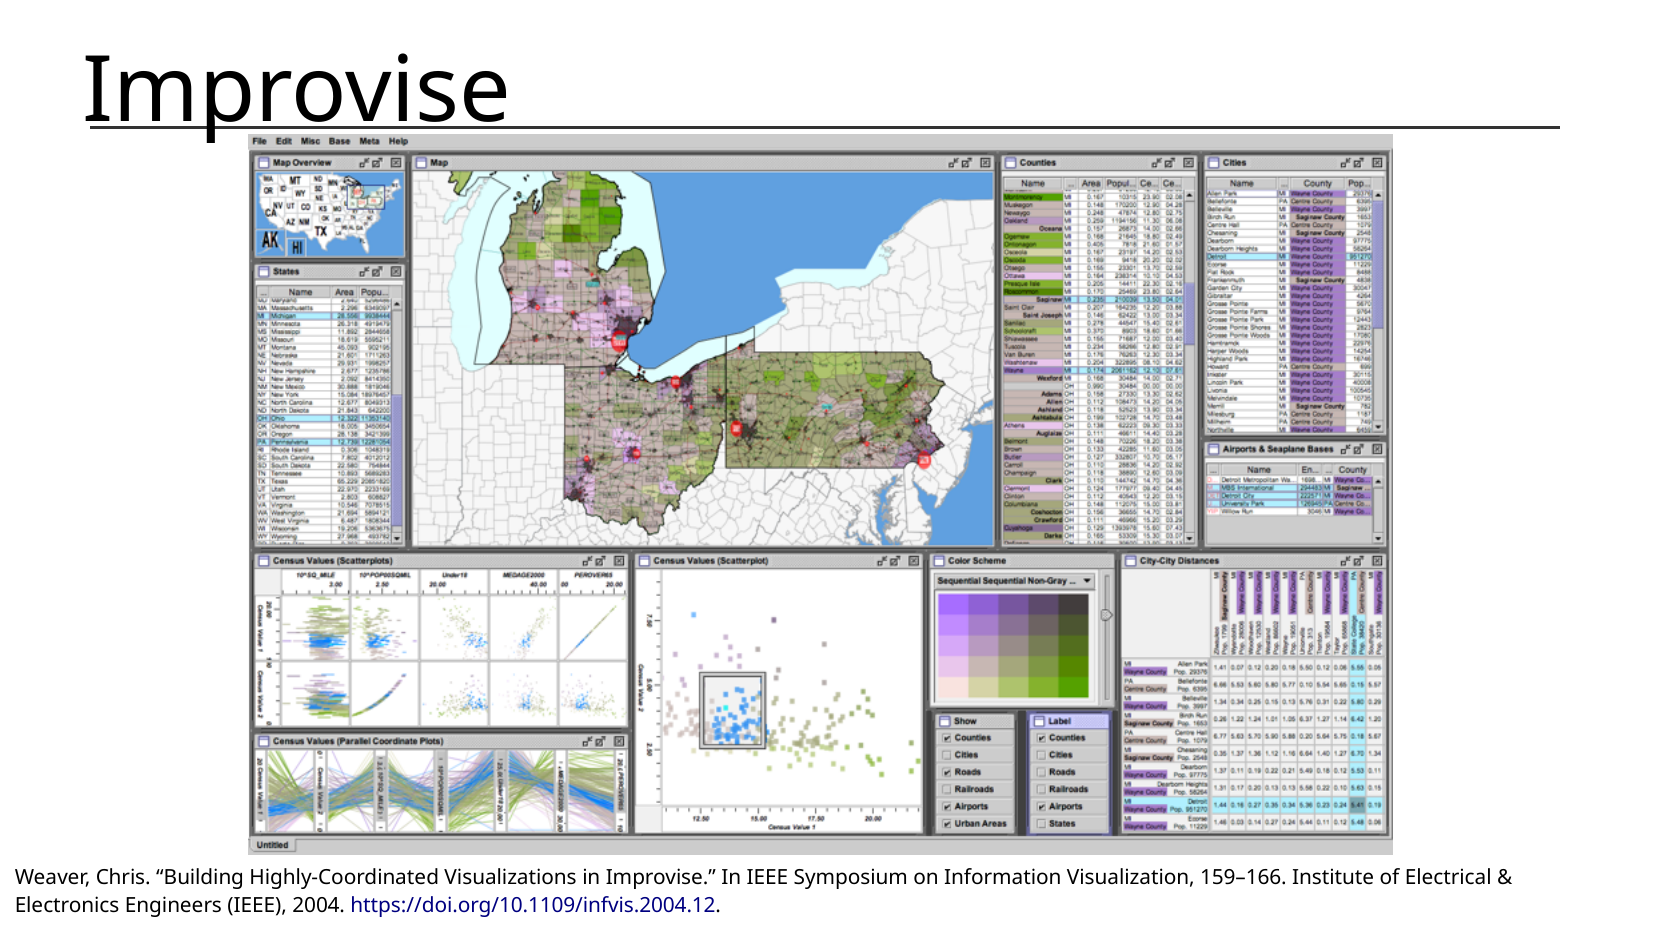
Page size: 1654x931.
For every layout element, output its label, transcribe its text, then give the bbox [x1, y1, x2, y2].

title Improvise [82, 32, 1571, 140]
text_box Weaver, Chris. “Building Highly-Coordinated Visualizations in Improvise.” In IEEE Symposium on Information Visualization, 159–166. Institute of Electrical & Electronics Engineers (IEEE), 2004. https://doi.org/10.1109/infvis.2004.12. [0, 855, 1571, 920]
picture [248, 134, 1393, 856]
